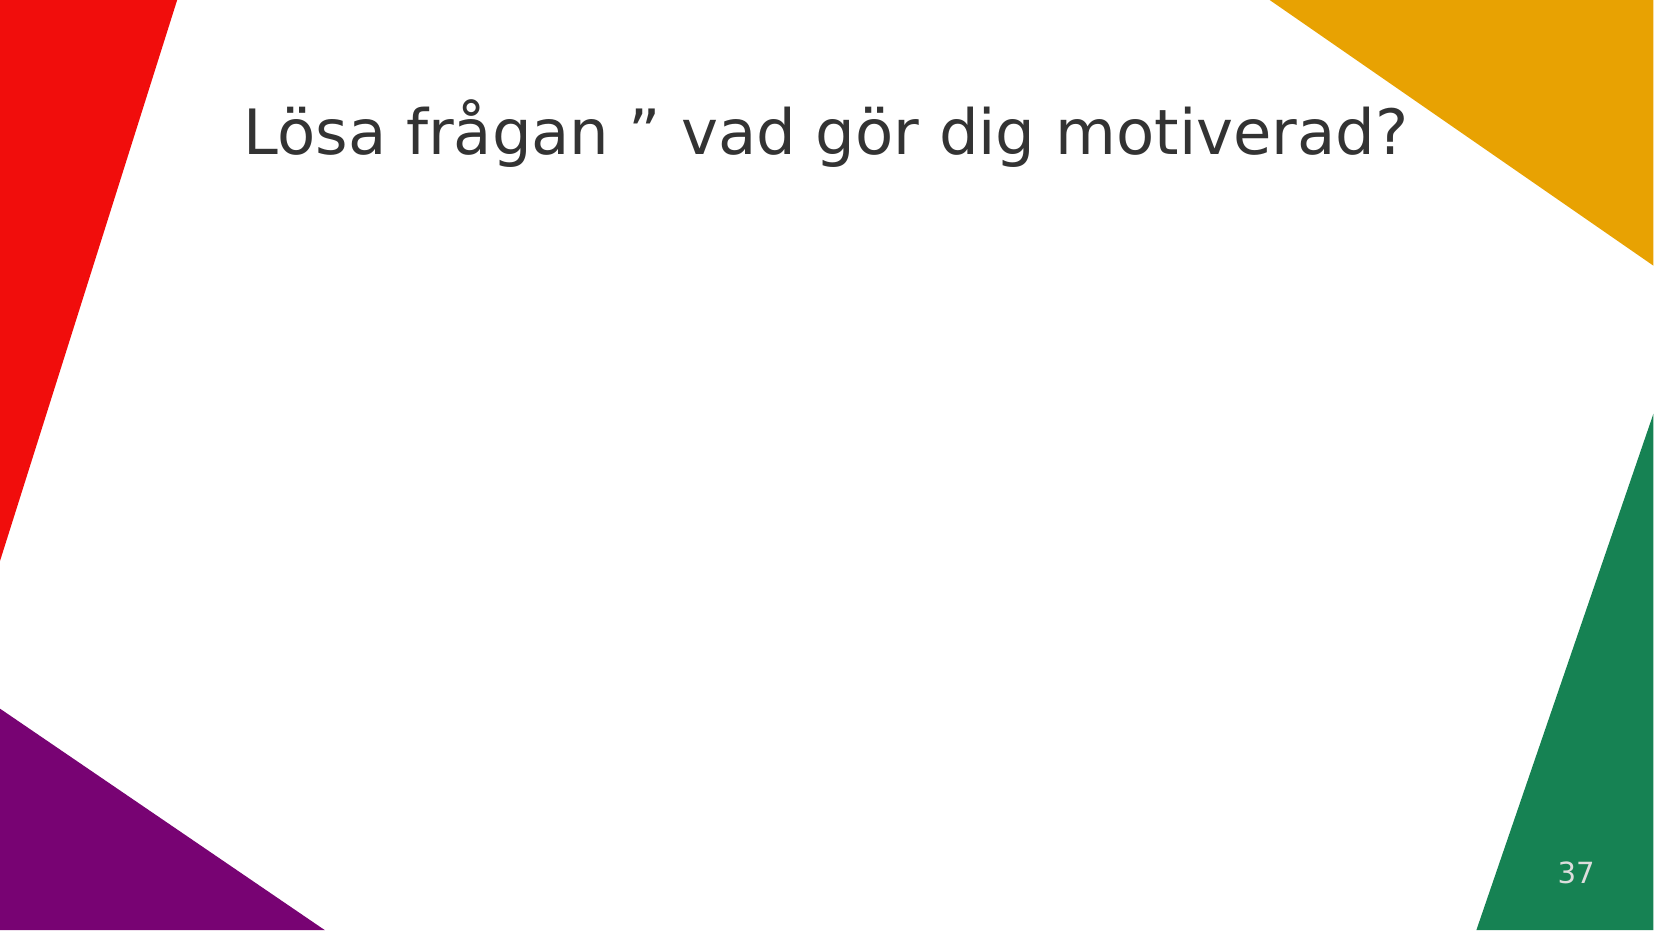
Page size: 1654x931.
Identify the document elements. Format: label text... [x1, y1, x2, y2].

title Lösa frågan ” vad gör dig motiverad? [118, 59, 1536, 207]
